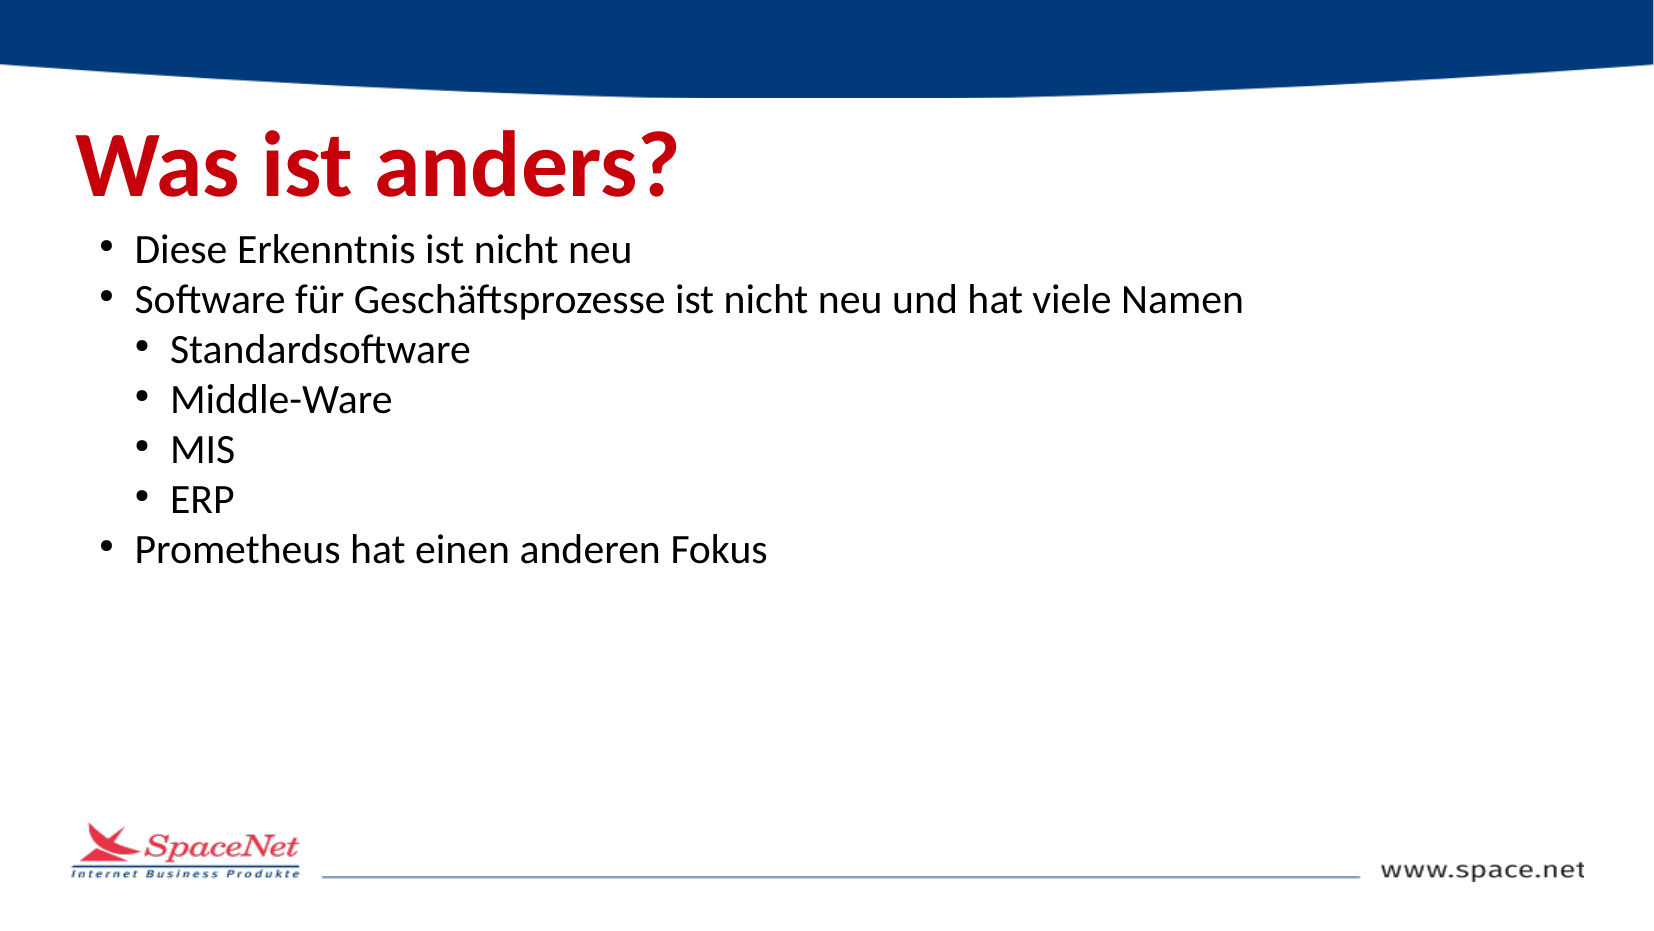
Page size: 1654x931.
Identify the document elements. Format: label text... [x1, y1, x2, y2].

text_box Was ist anders? [60, 95, 1583, 223]
text_box Diese Erkenntnis ist nicht neu Software für Geschäftsprozesse ist nicht neu und hat viele Namen Standardsoftware Middle-Ware MIS ERP Prometheus hat einen anderen Fokus [84, 223, 1583, 580]
